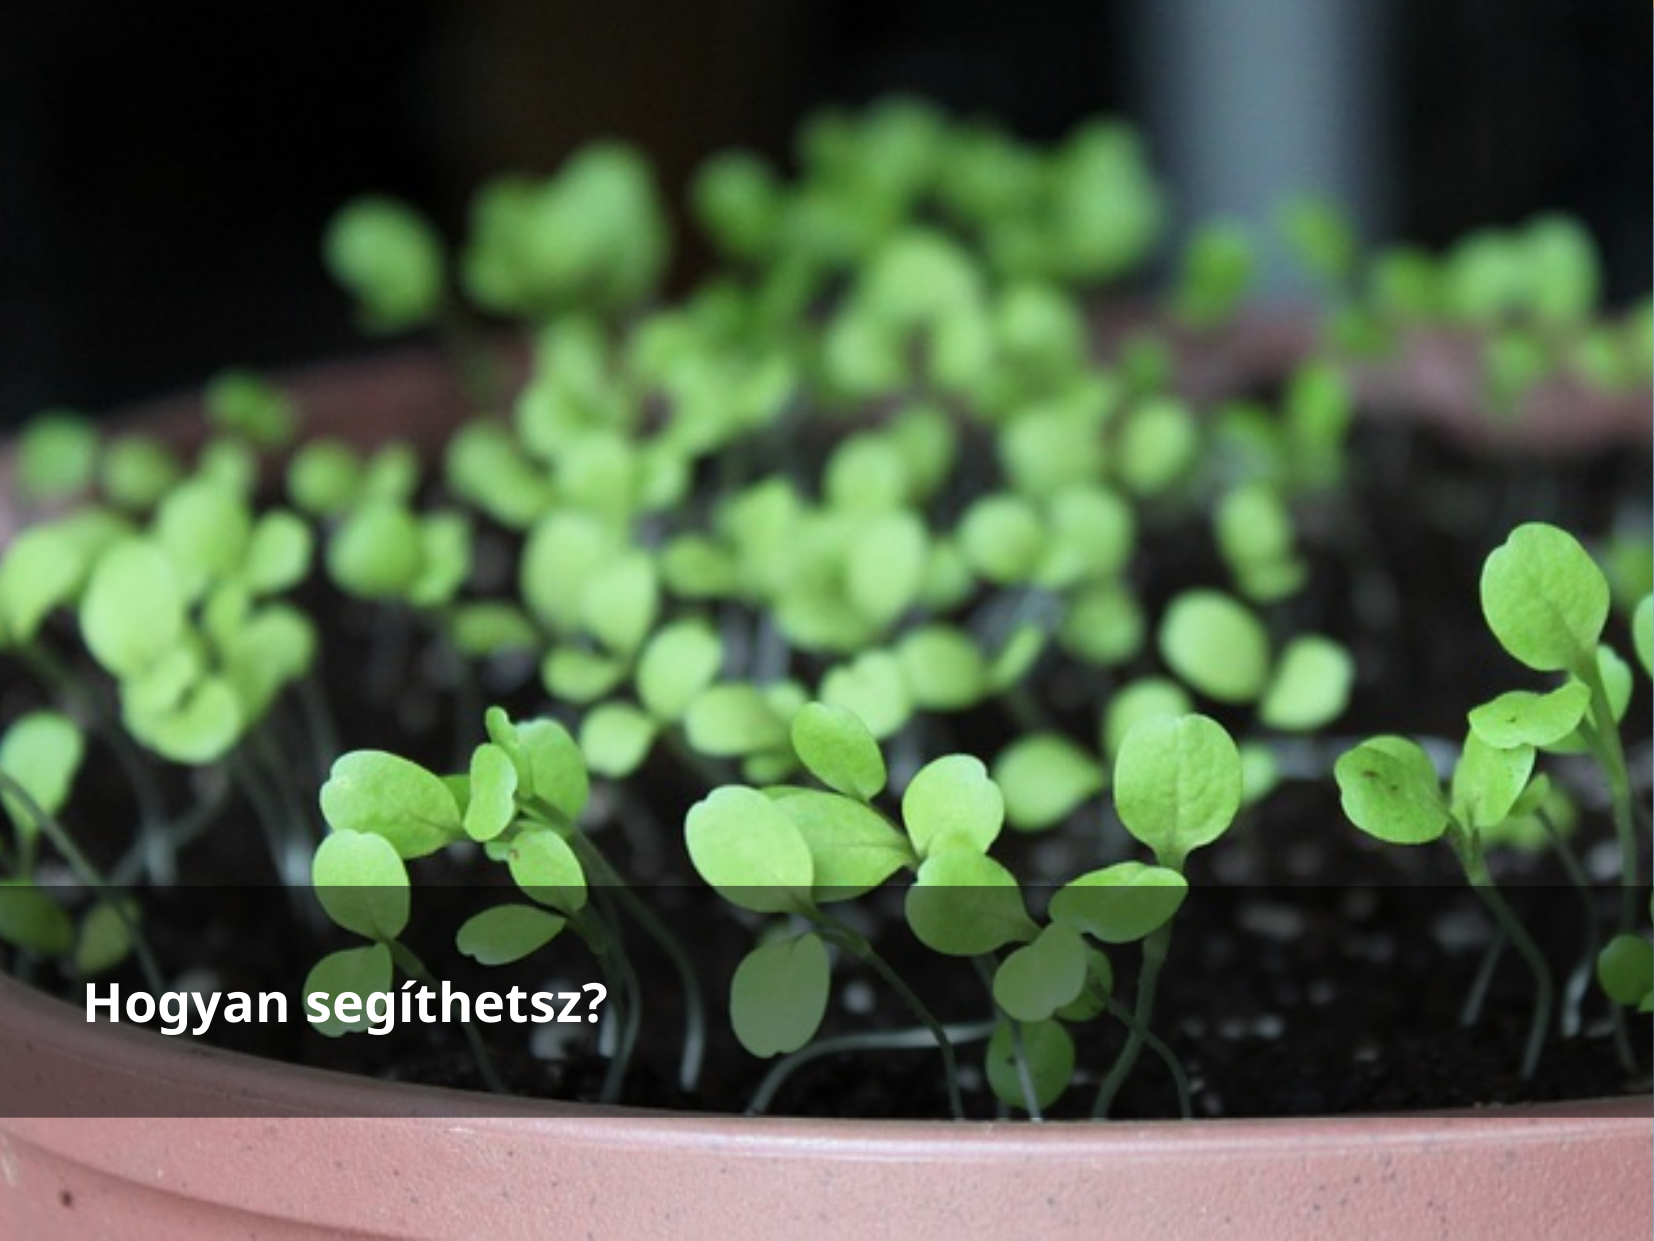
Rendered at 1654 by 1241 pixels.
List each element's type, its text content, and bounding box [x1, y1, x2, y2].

title Hogyan segíthetsz? [0, 885, 1654, 1118]
picture [0, 0, 1654, 885]
picture [0, 1118, 1654, 1241]
